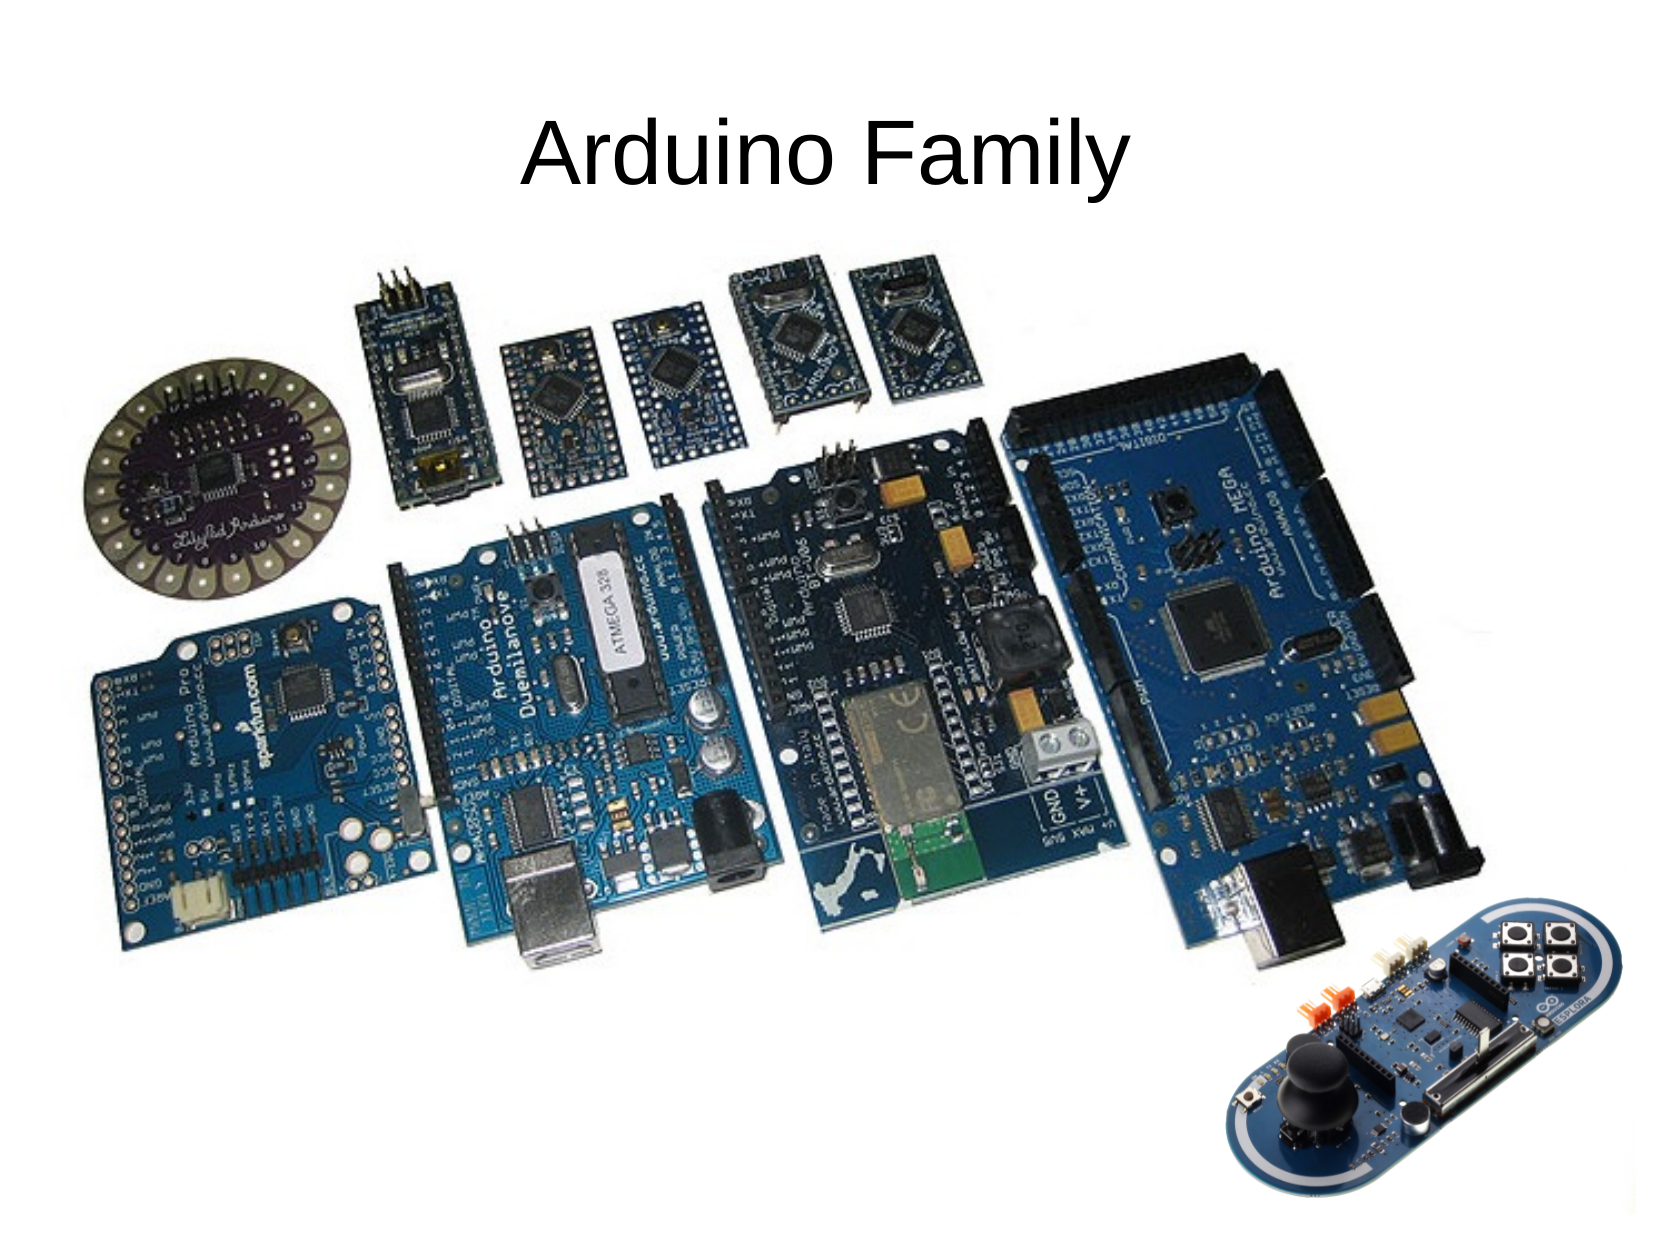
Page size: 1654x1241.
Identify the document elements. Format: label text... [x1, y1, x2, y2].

picture [60, 240, 1636, 1216]
title Arduino Family [82, 49, 1571, 257]
